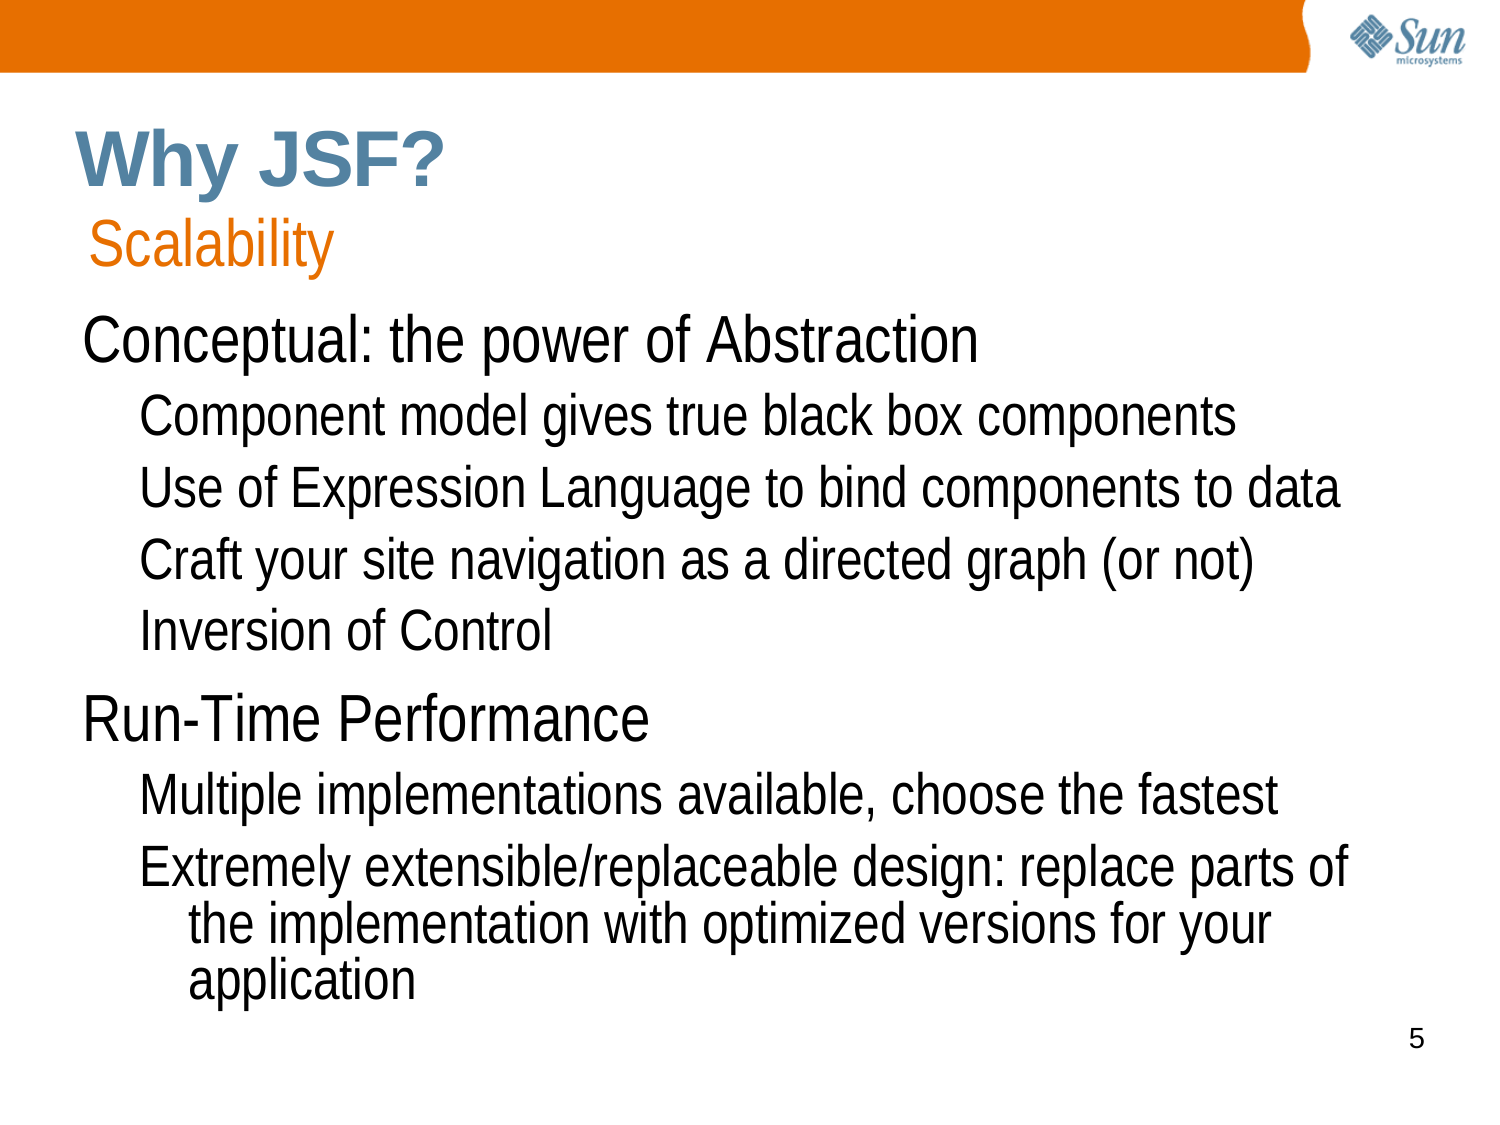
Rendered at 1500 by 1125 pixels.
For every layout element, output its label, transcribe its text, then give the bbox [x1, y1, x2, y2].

title Why JSF? [75, 122, 1438, 228]
list Conceptual: the power of Abstraction Component model gives true black box components Use of Expression Language to bind components to data Craft your site navigation as a directed graph (or not) Inversion of Control Run-Time Performance Multiple implementations available, choose the fastest Extremely extensible/replaceable design: replace parts of the implementation with optimized versions for your application [62, 310, 1400, 1070]
picture [0, 0, 1500, 75]
text_box Scalability [88, 214, 1356, 292]
